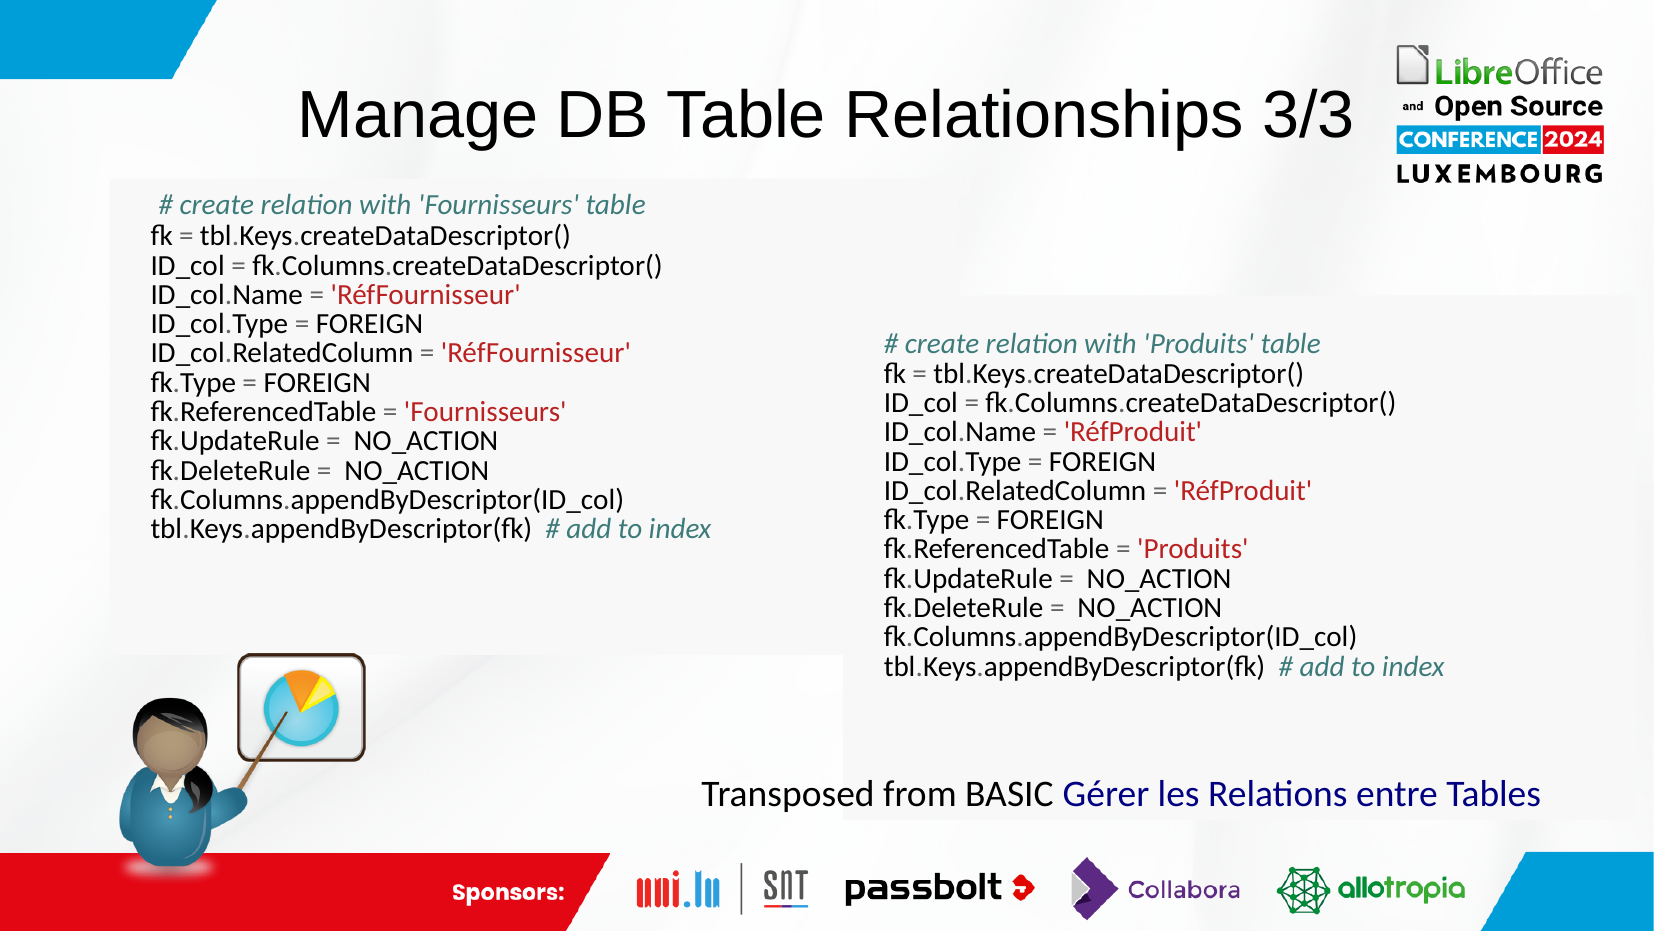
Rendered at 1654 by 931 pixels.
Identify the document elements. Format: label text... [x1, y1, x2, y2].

picture [0, 0, 1654, 931]
text_box # create relation with 'Fournisseurs' table fk = tbl.Keys.createDataDescriptor() ID_col = fk.Columns.createDataDescriptor() ID_col.Name = 'RéfFournisseur' ID_col.Type = FOREIGN ID_col.RelatedColumn = 'RéfFournisseur' fk.Type = FOREIGN fk.ReferencedTable = 'Fournisseurs' fk.UpdateRule = NO_ACTION fk.DeleteRule = NO_ACTION fk.Columns.appendByDescriptor(ID_col) tbl.Keys.appendByDescriptor(fk) # add to index [109, 178, 958, 655]
text_box Transposed from BASIC Gérer les Relations entre Tables [686, 771, 1600, 832]
title Manage DB Table Relationships 3/3 [82, 37, 1571, 193]
text_box # create relation with 'Produits' table fk = tbl.Keys.createDataDescriptor() ID_col = fk.Columns.createDataDescriptor() ID_col.Name = 'RéfProduit' ID_col.Type = FOREIGN ID_col.RelatedColumn = 'RéfProduit' fk.Type = FOREIGN fk.ReferencedTable = 'Produits' fk.UpdateRule = NO_ACTION fk.DeleteRule = NO_ACTION fk.Columns.appendByDescriptor(ID_col) tbl.Keys.appendByDescriptor(fk) # add to index [843, 295, 1636, 821]
